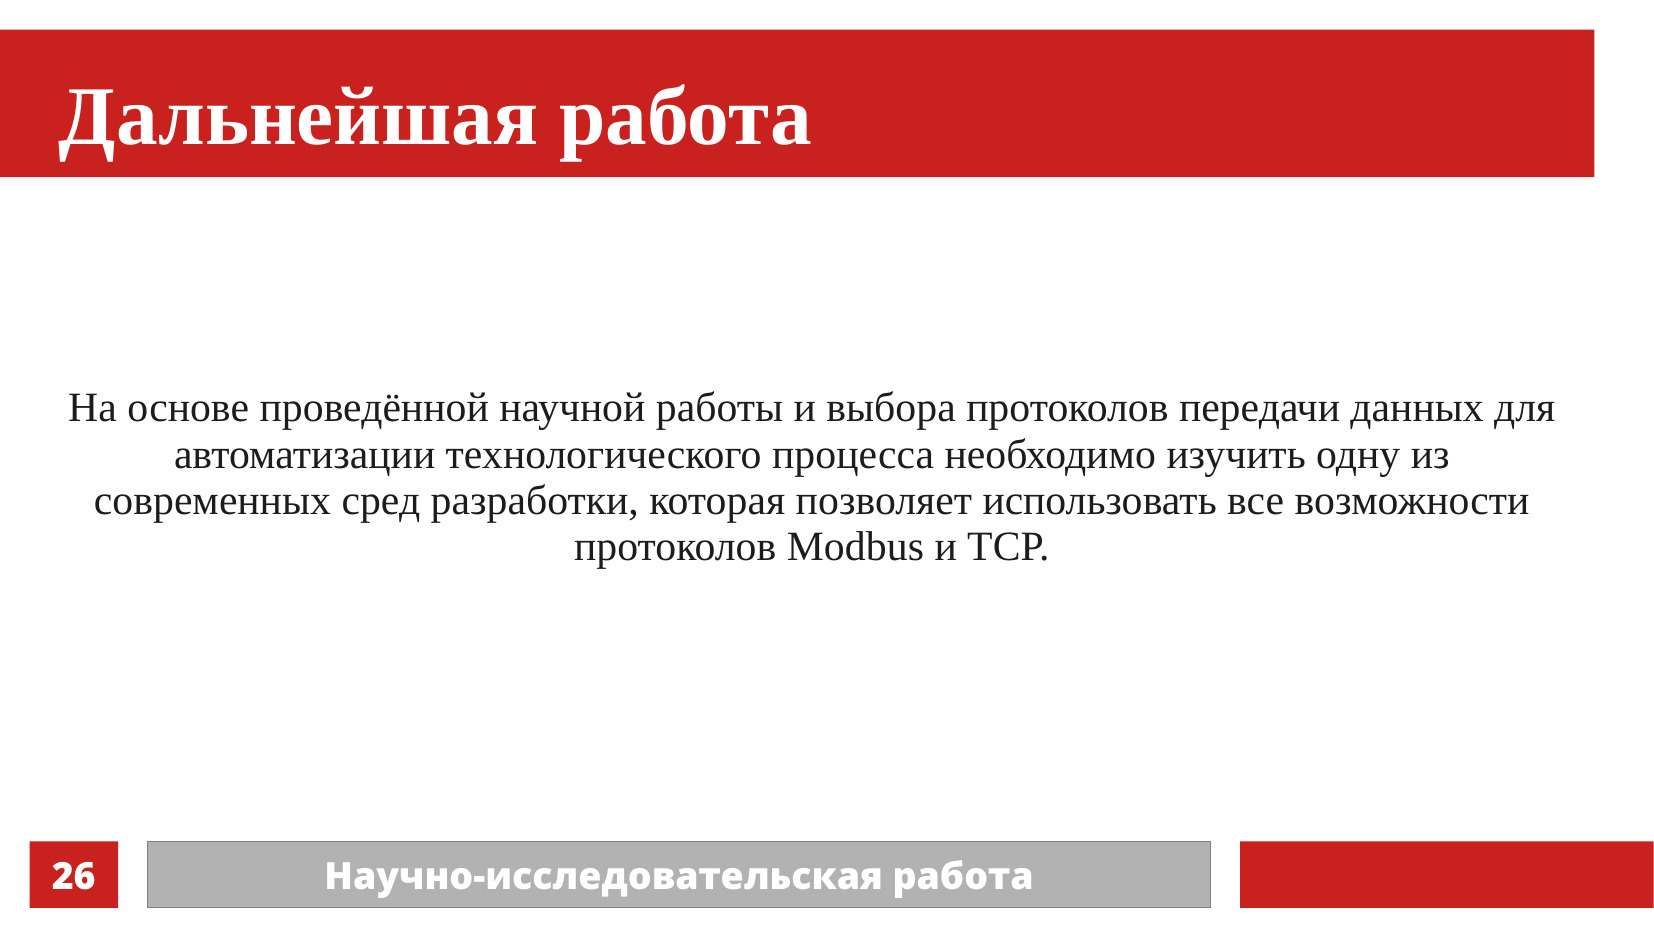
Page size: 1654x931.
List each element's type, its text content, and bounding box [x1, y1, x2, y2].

list На основе проведённой научной работы и выбора протоколов передачи данных для автоматизации технологического процесса необходимо изучить одну из современных сред разработки, которая позволяет использовать все возможности протоколов Modbus и TCP. [59, 221, 1565, 798]
title Дальнейшая работа [59, 44, 1595, 163]
